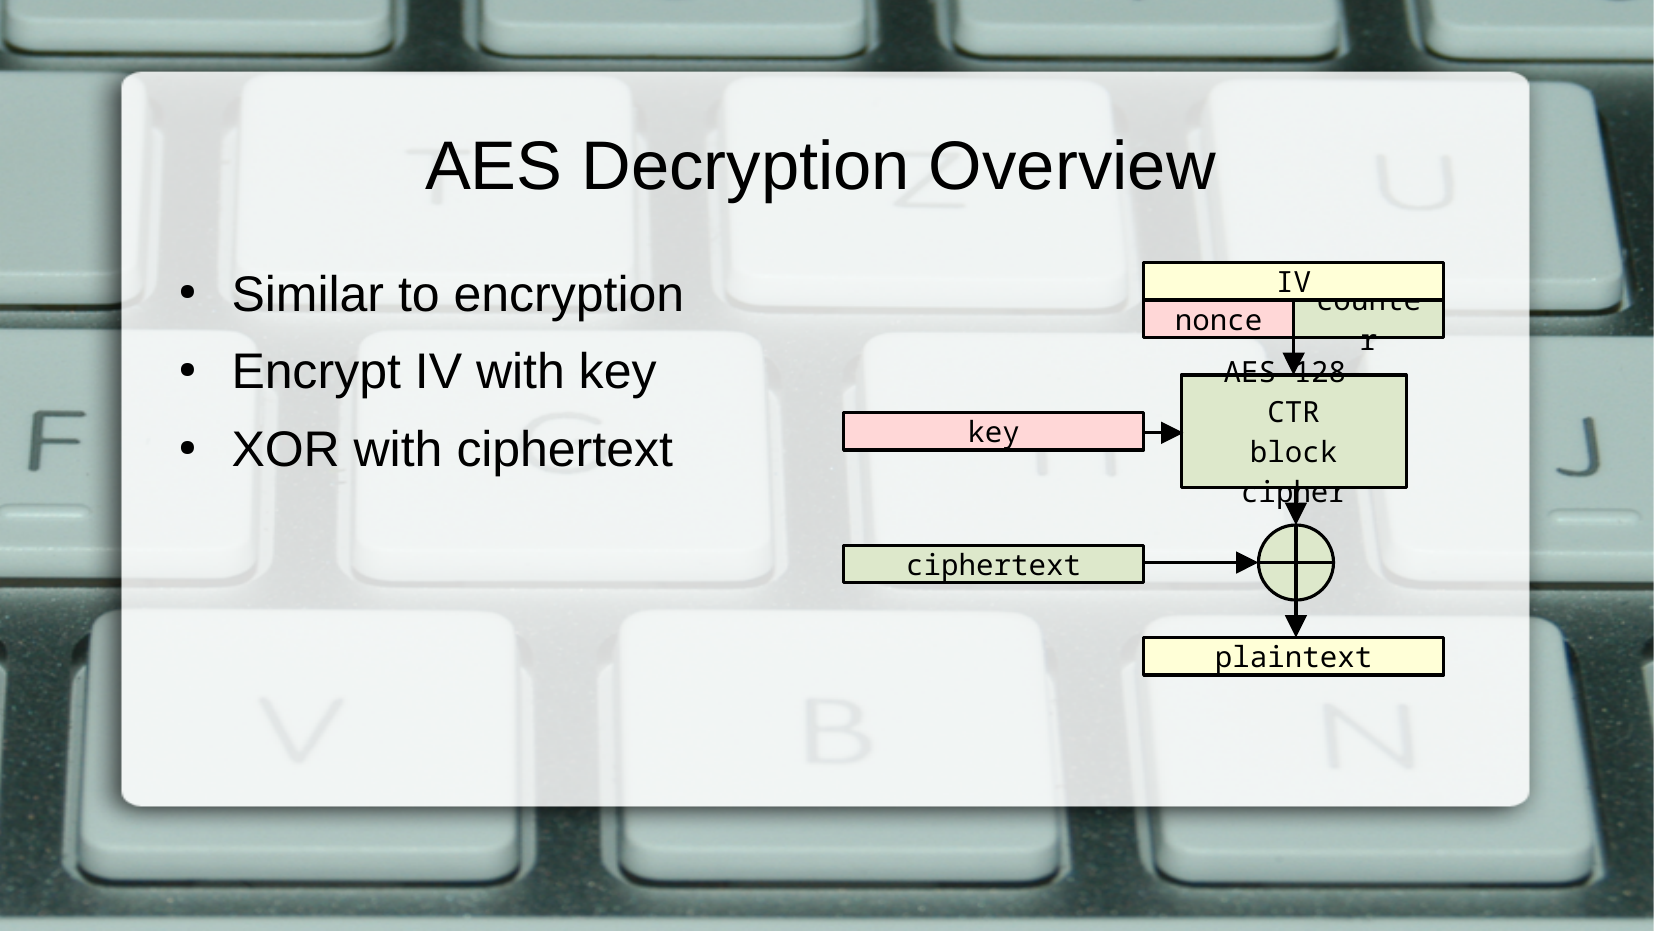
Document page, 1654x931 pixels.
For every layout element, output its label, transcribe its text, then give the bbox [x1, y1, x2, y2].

title AES Decryption Overview [135, 88, 1506, 244]
text_box [1258, 525, 1334, 600]
list Similar to encryption Encrypt IV with key XOR with ciphertext [147, 265, 811, 806]
text_box counter [1293, 300, 1444, 338]
text_box AES-128-CTR block cipher [1181, 374, 1407, 488]
text_box nonce [1143, 300, 1293, 338]
text_box plaintext [1143, 637, 1444, 675]
picture [0, 0, 1654, 931]
text_box key [843, 412, 1144, 450]
text_box ciphertext [843, 545, 1144, 583]
text_box IV [1143, 262, 1444, 300]
